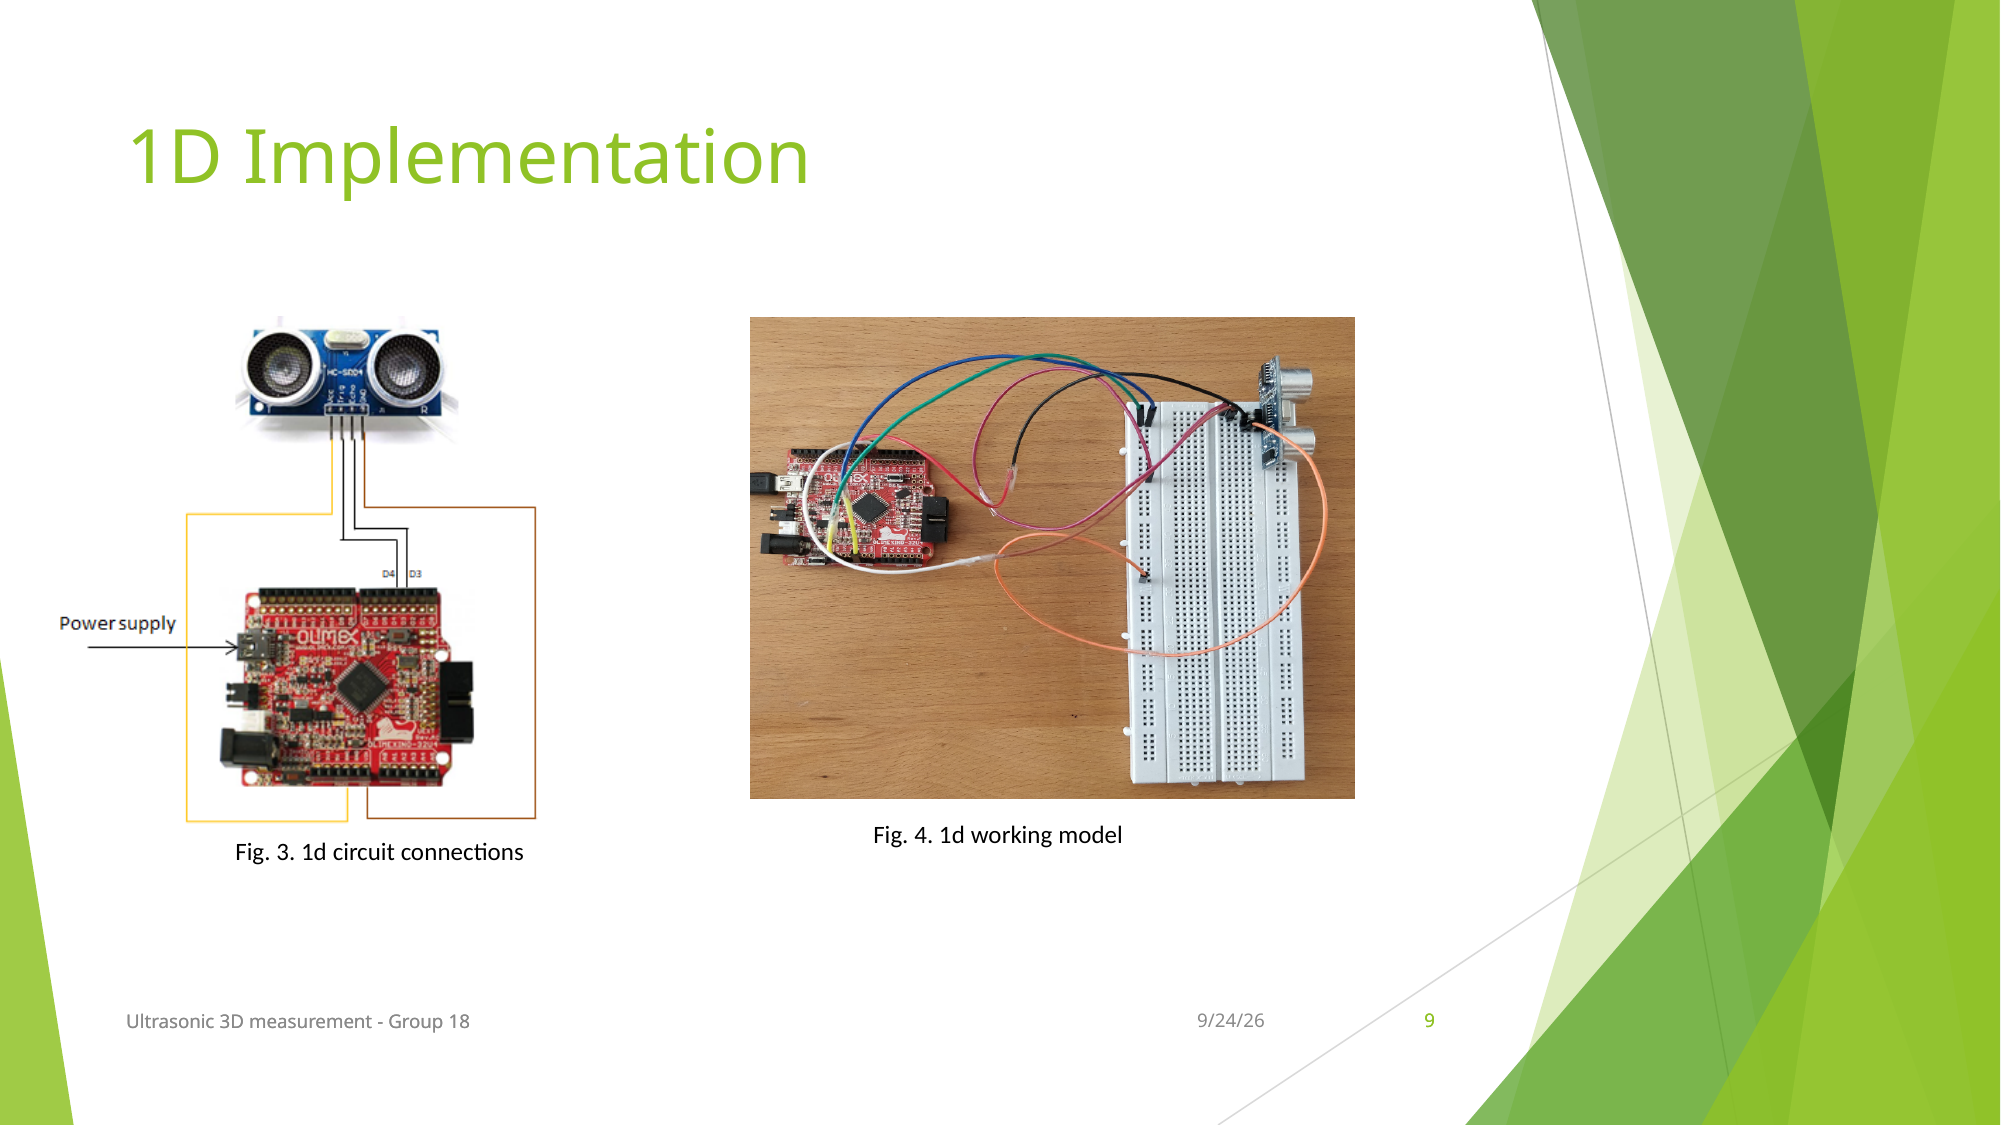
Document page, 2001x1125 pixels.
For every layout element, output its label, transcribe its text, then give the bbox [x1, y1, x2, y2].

text_box [1409, 991, 1522, 1051]
picture [750, 317, 1355, 799]
picture [55, 316, 563, 849]
text_box Fig. 3. 1d circuit connections [220, 828, 953, 874]
text_box Ultrasonic 3D measurement - Group 18 [111, 991, 1145, 1051]
text_box 1D Implementation [111, 101, 1522, 318]
text_box Fig. 4. 1d working model [858, 810, 1591, 857]
text_box 2/5/2019 [1181, 991, 1332, 1051]
